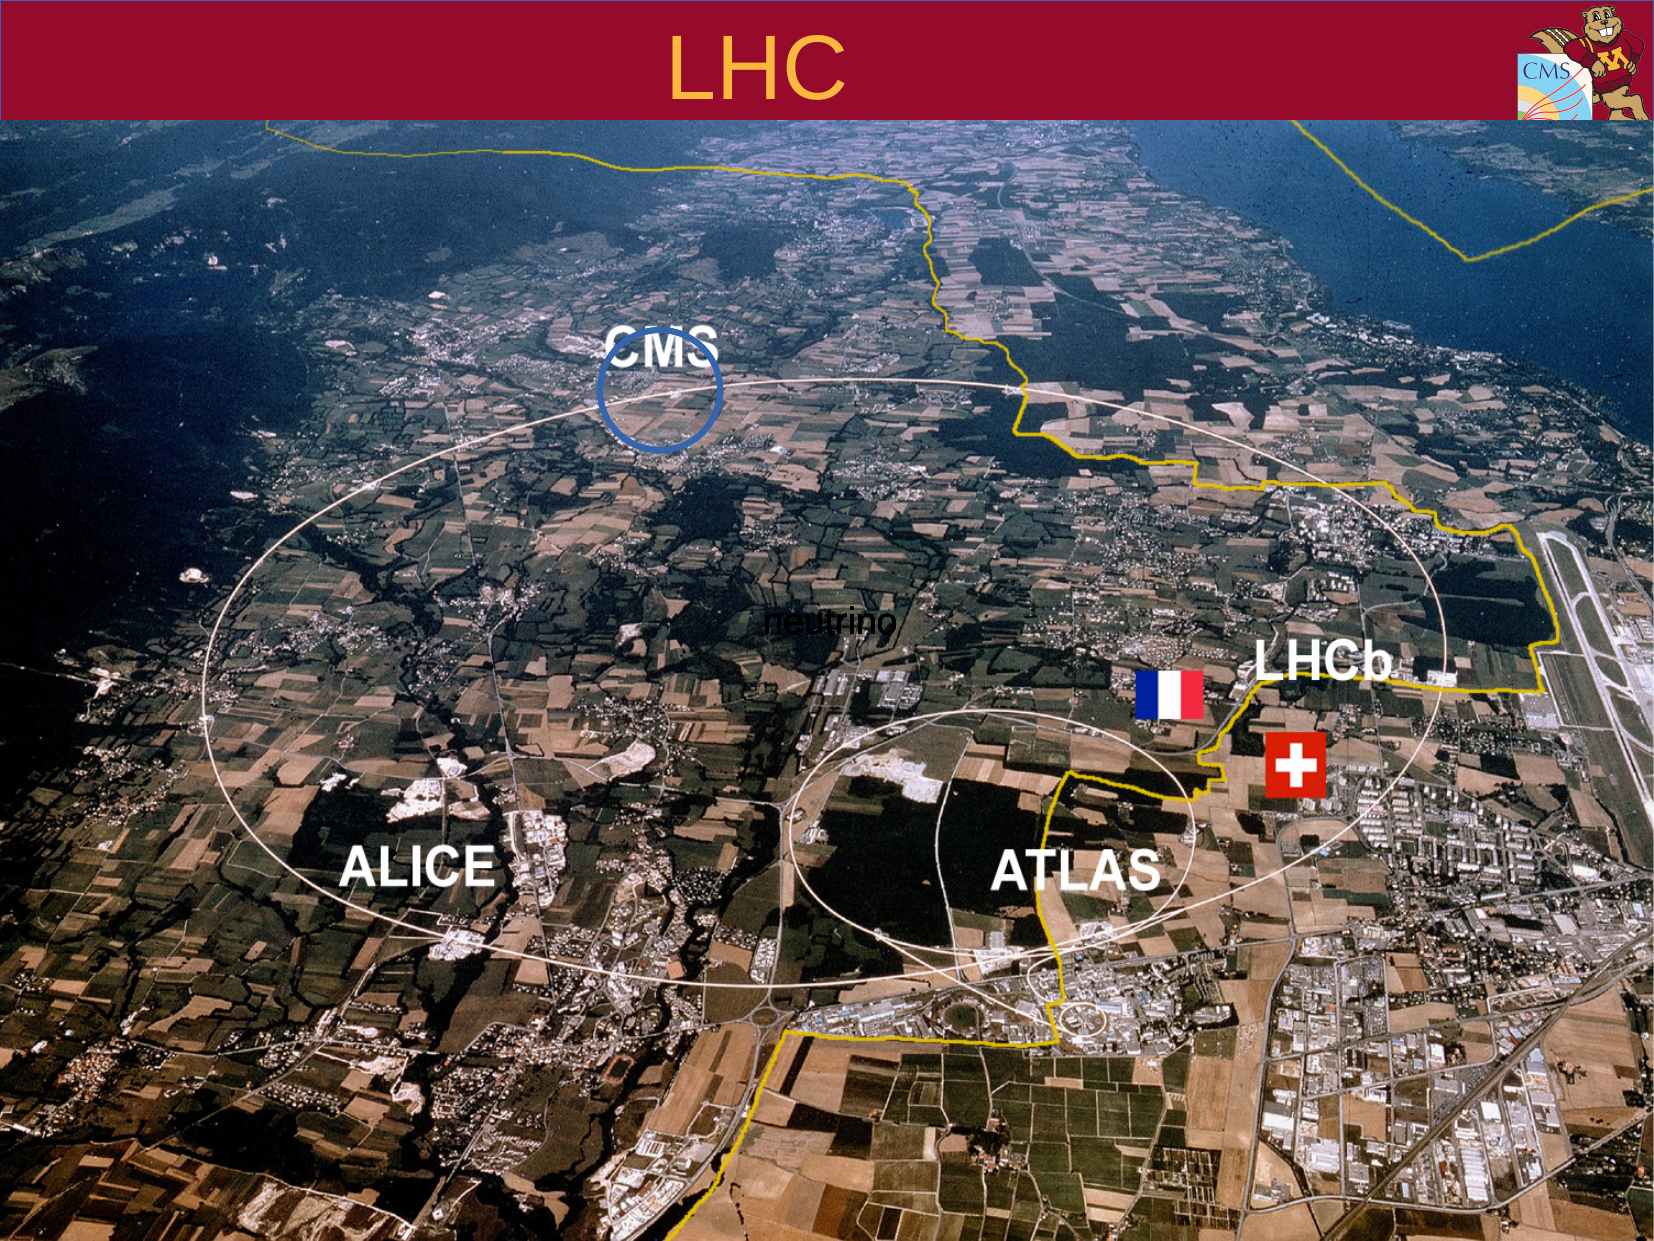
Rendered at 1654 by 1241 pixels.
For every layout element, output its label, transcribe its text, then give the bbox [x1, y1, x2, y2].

text_box [600, 330, 721, 451]
picture [0, 0, 1654, 1241]
title LHC [0, 15, 1516, 120]
text_box neutrino [747, 593, 913, 651]
